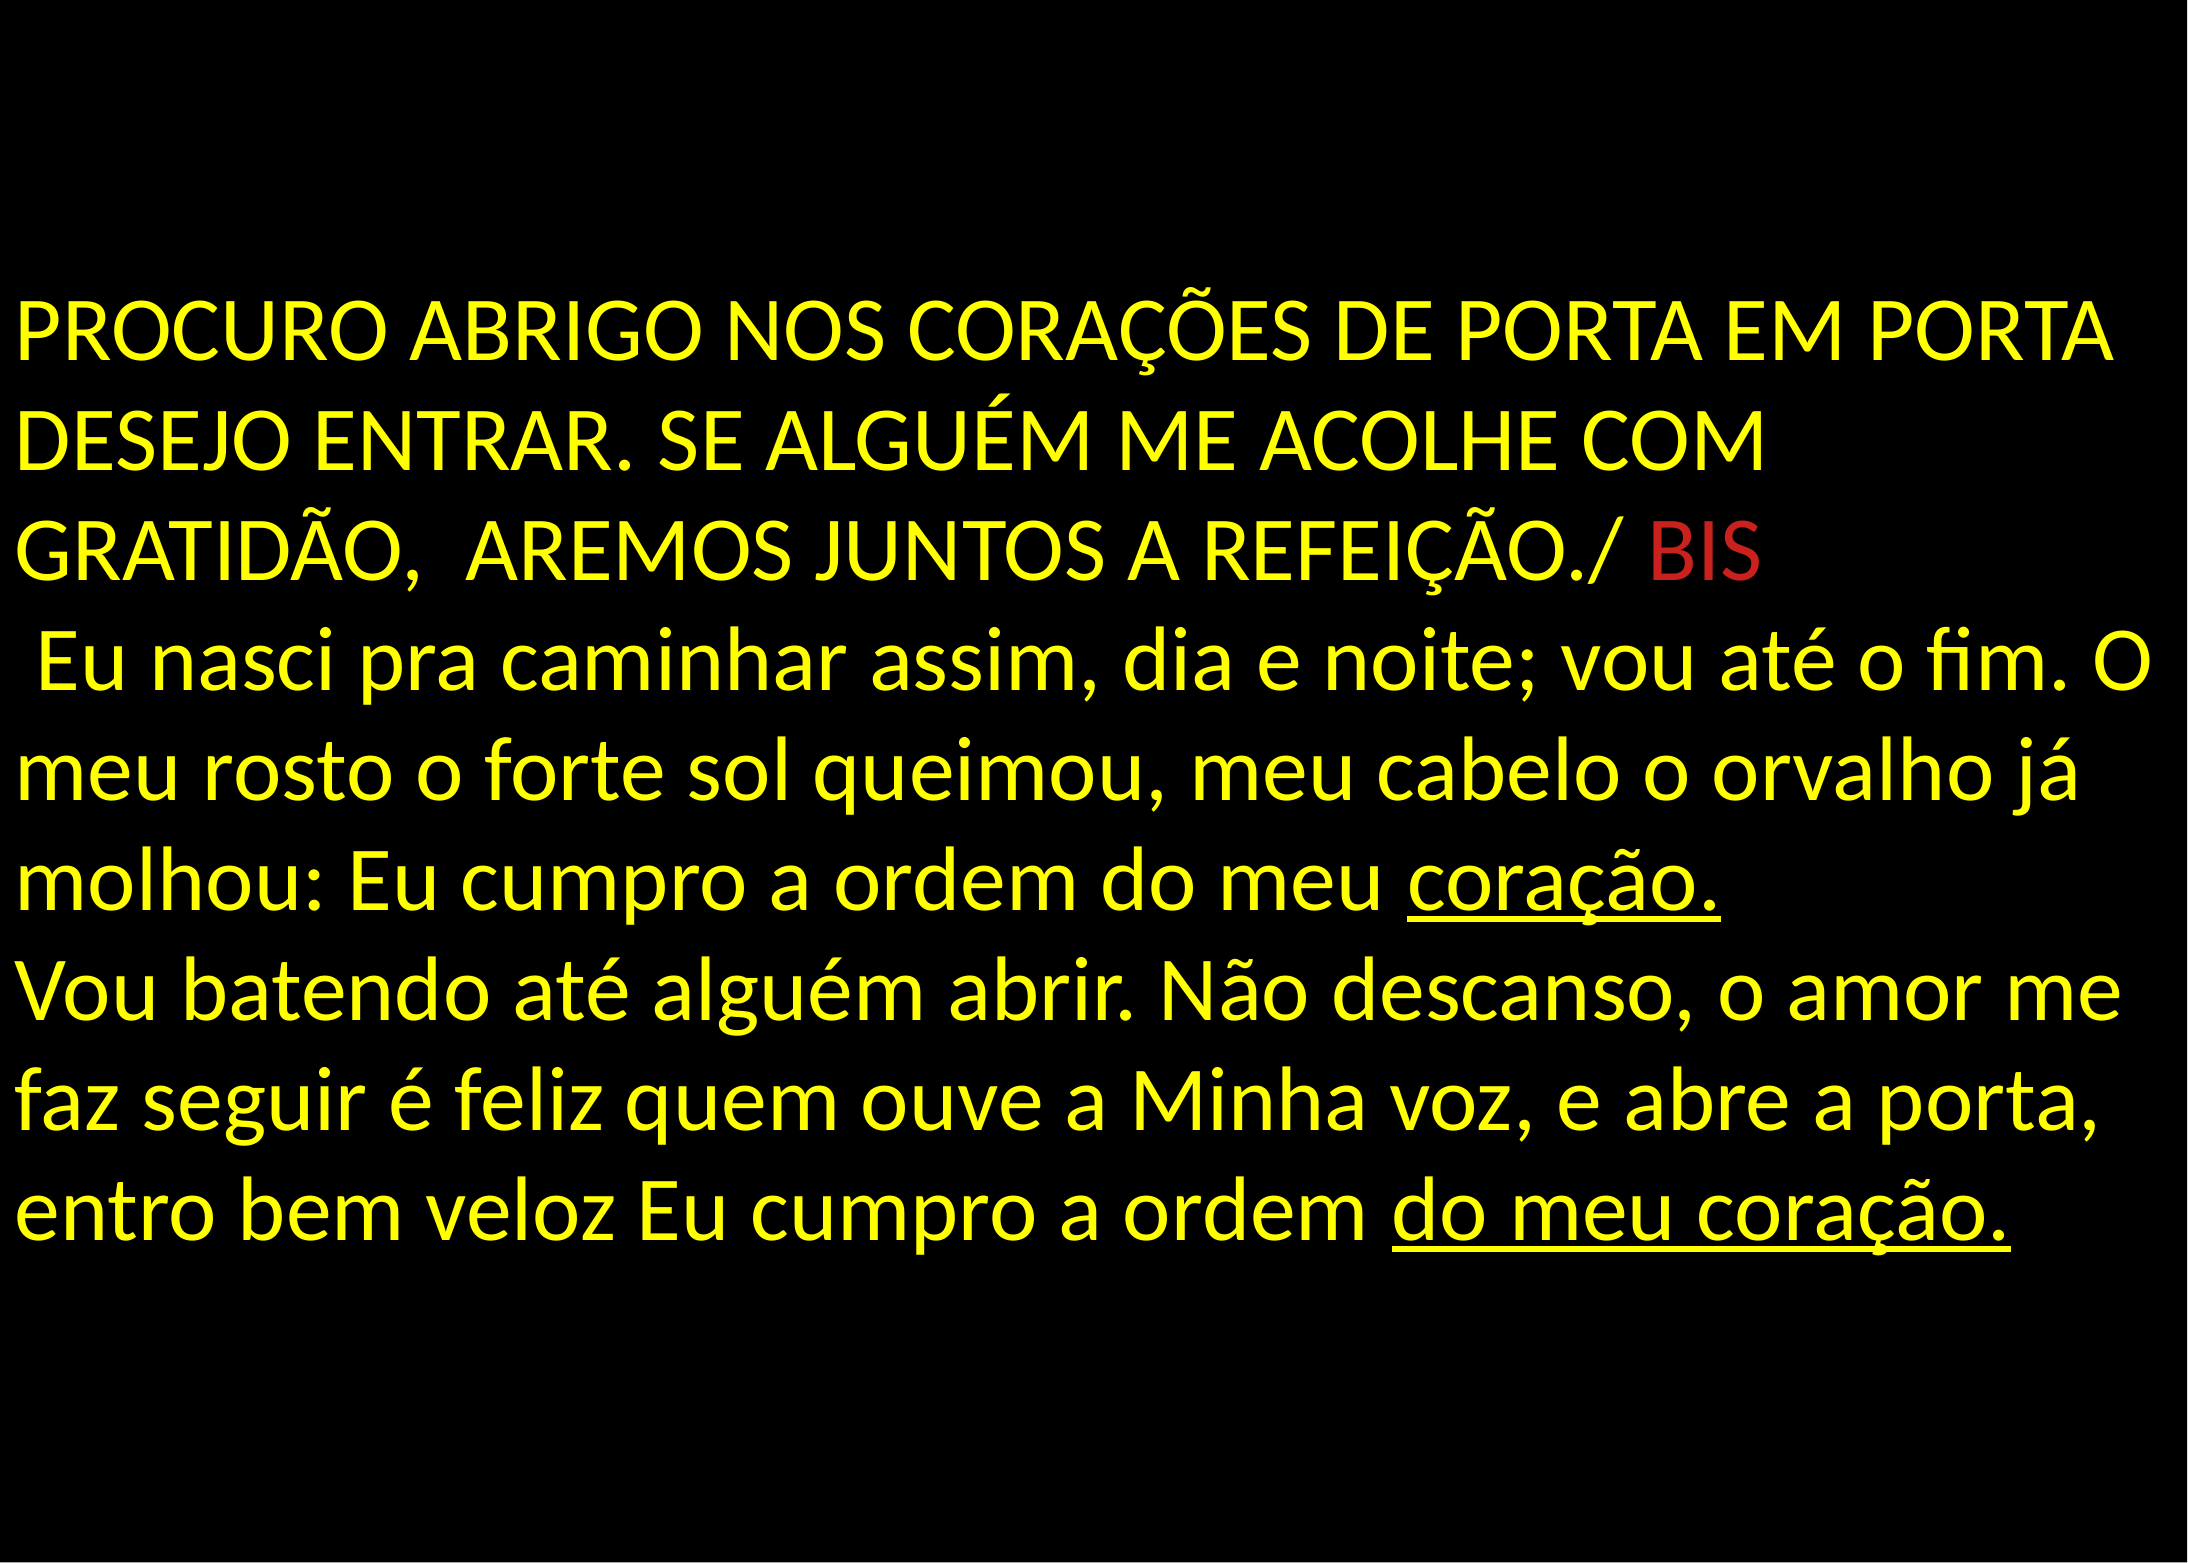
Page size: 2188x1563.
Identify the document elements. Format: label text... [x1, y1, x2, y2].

text_box PROCURO ABRIGO NOS CORAÇÕES DE PORTA EM PORTA DESEJO ENTRAR. SE ALGUÉM ME ACOLHE COM GRATIDÃO, AREMOS JUNTOS A REFEIÇÃO./ BIS Eu nasci pra caminhar assim, dia e noite; vou até o fim. O meu rosto o forte sol queimou, meu cabelo o orvalho já molhou: Eu cumpro a ordem do meu coração. Vou batendo até alguém abrir. Não descanso, o amor me faz seguir é feliz quem ouve a Minha voz, e abre a porta, entro bem veloz Eu cumpro a ordem do meu coração. [0, 0, 2188, 1563]
